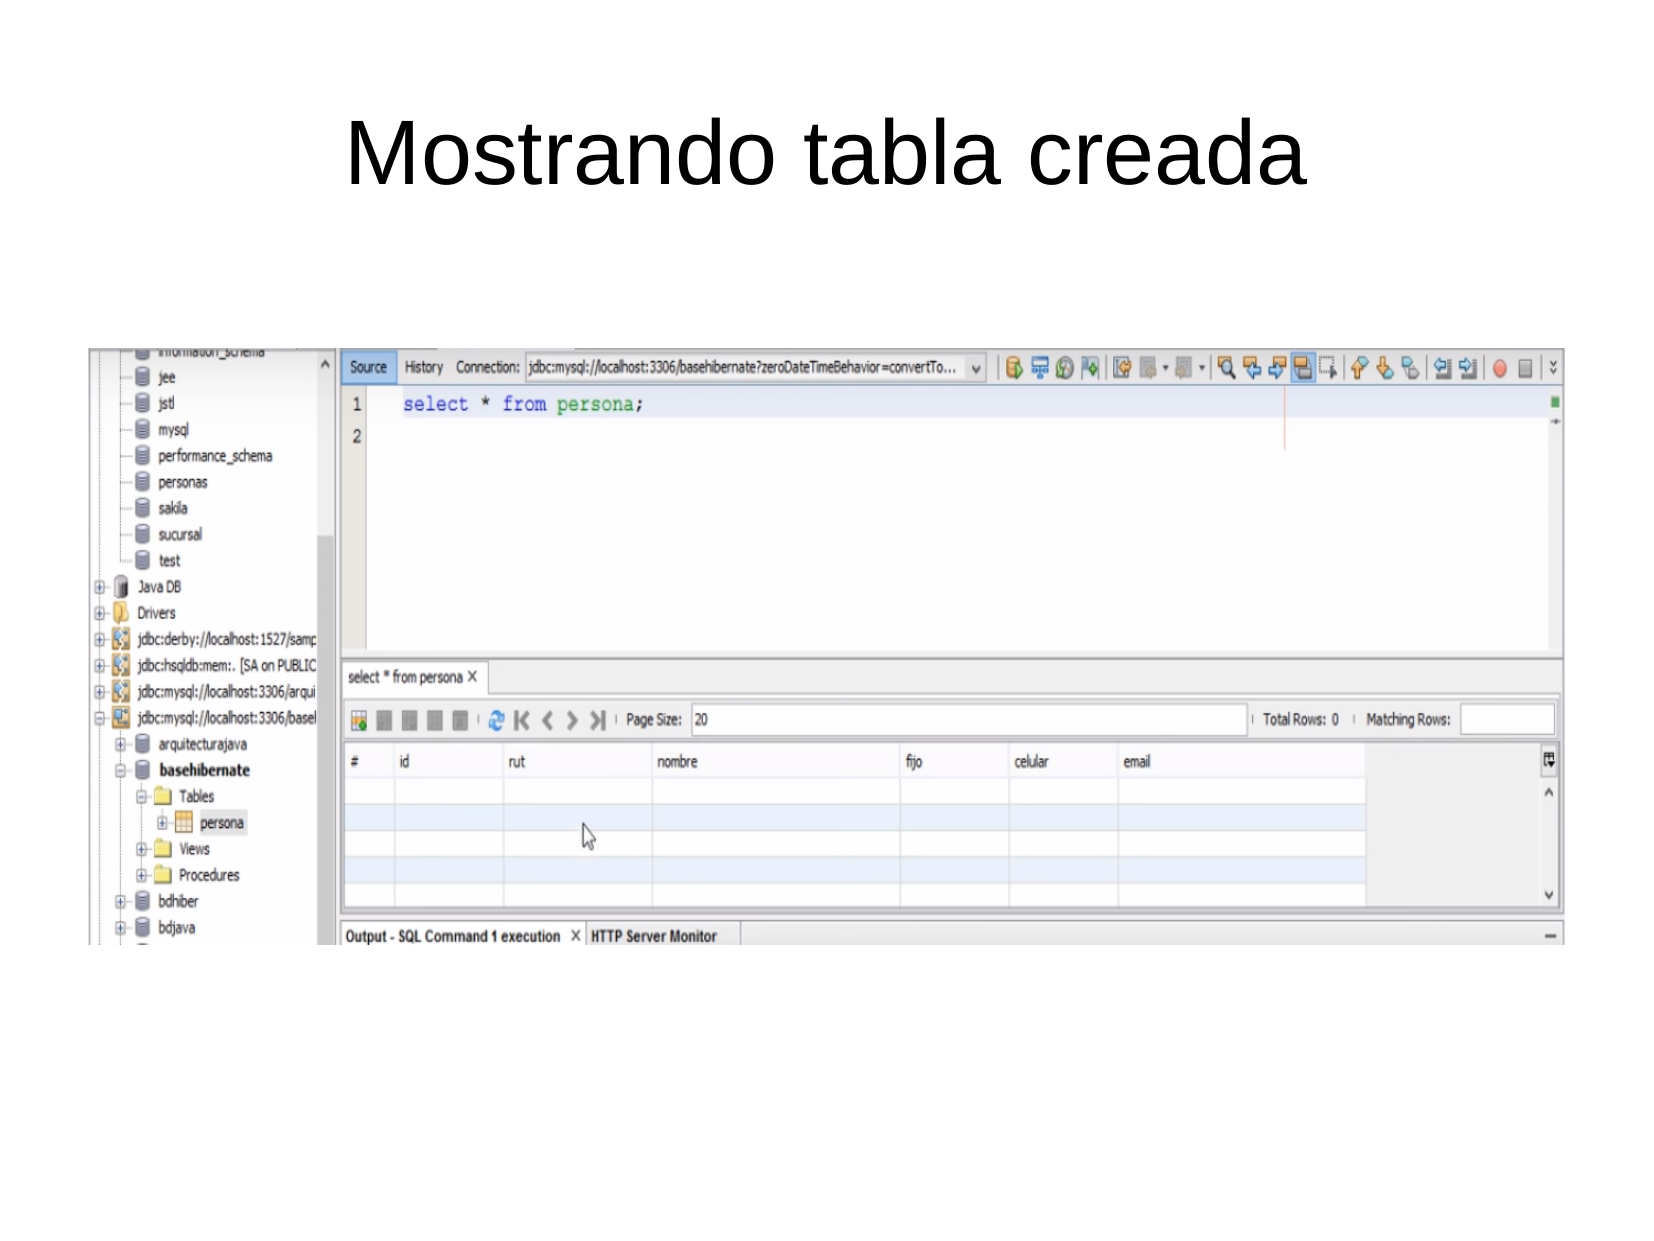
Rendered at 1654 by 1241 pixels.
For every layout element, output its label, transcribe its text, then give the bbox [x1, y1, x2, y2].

picture [88, 348, 1565, 945]
title Mostrando tabla creada [82, 49, 1571, 257]
